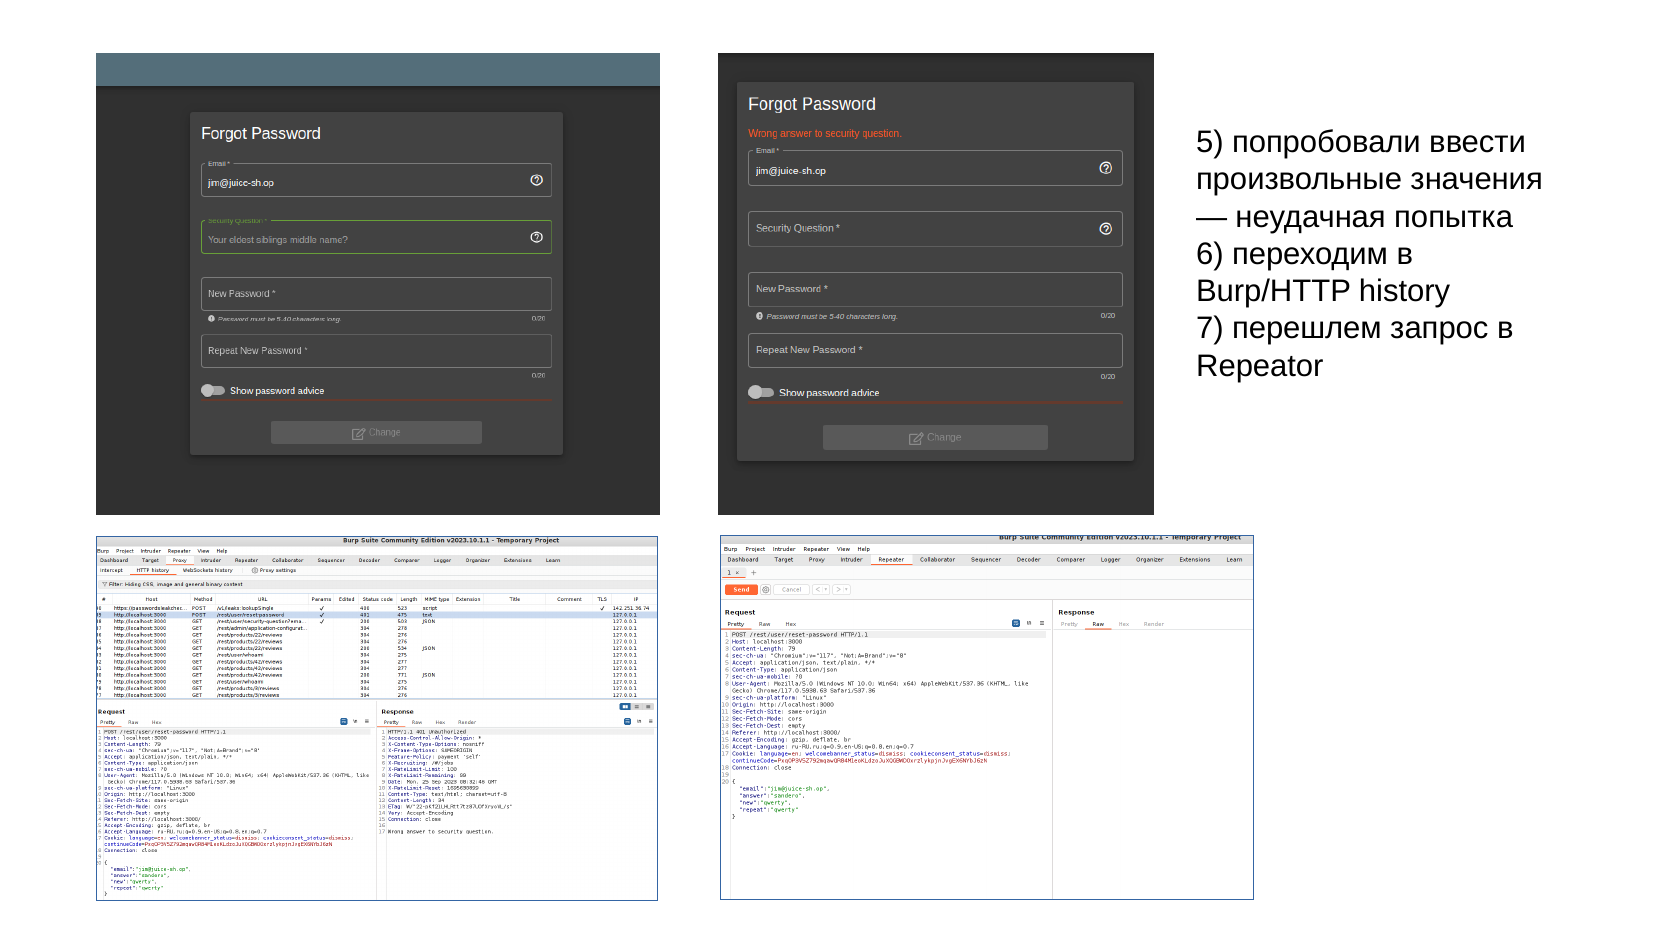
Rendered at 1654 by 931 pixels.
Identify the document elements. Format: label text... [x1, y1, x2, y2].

picture [96, 536, 658, 901]
picture [96, 53, 660, 515]
picture [718, 53, 1154, 515]
text_box 5) попробовали ввести произвольные значения — неудачная попытка 6) переходим в Burp/HTTP history 7) перешлем запрос в Repeator [1181, 114, 1583, 418]
picture [720, 535, 1254, 900]
